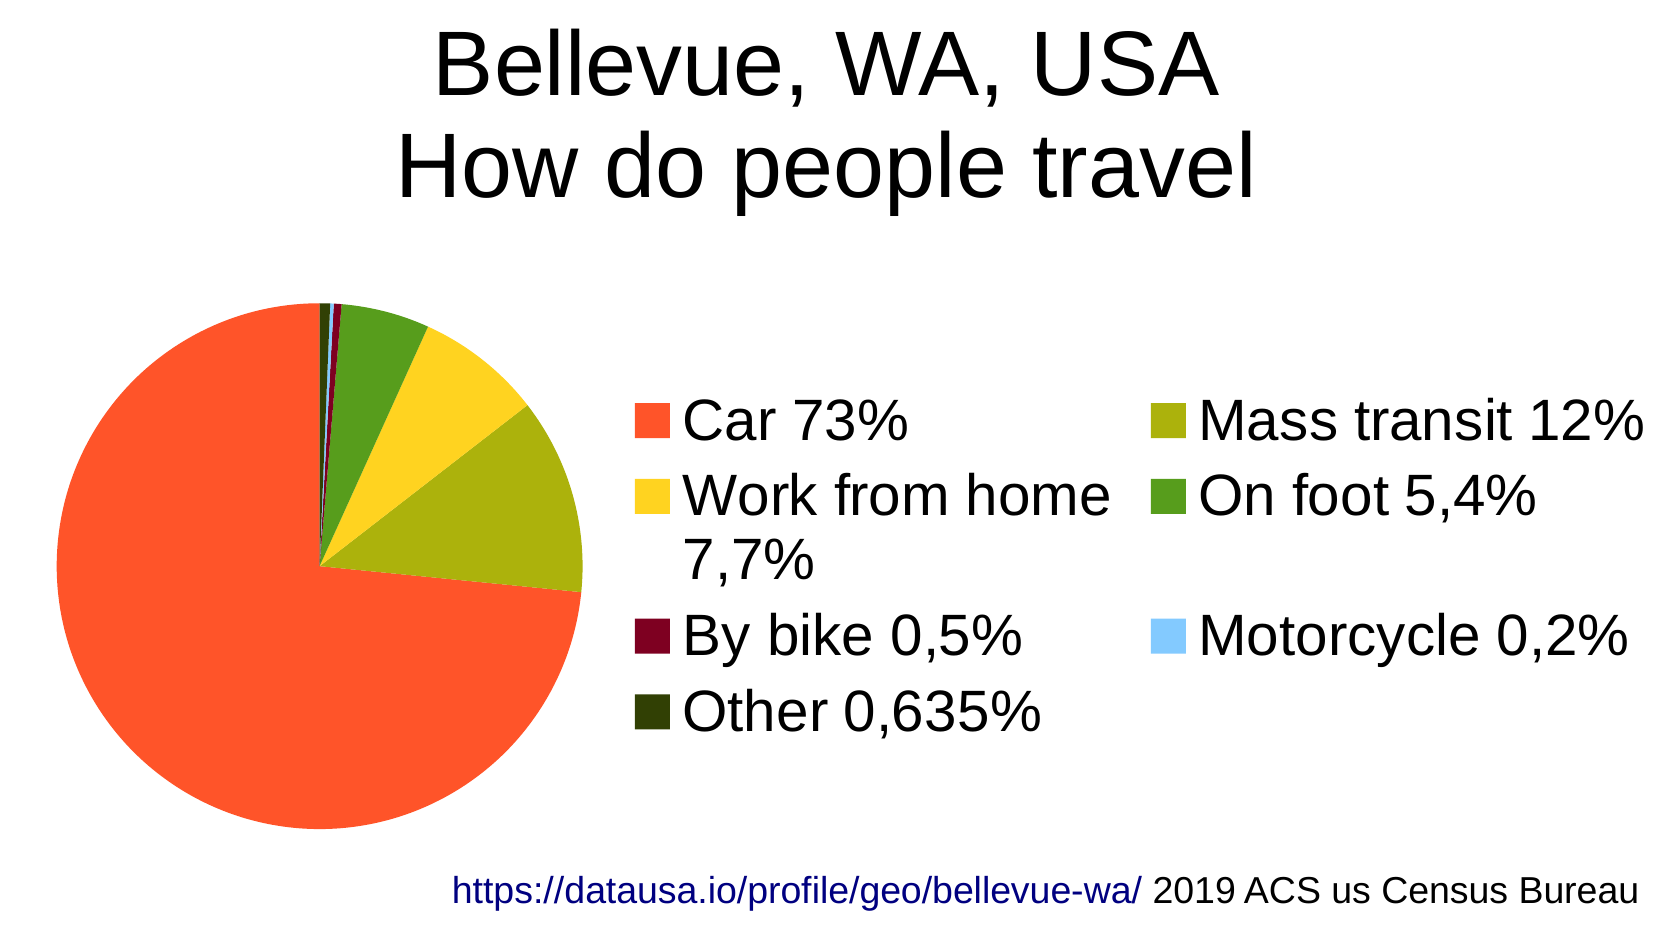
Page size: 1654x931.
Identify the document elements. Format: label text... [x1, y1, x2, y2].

text_box https://datausa.io/profile/geo/bellevue-wa/ 2019 ACS us Census Bureau [437, 862, 1654, 920]
chart [23, 200, 1654, 931]
title Bellevue, WA, USA How do people travel [82, 12, 1571, 200]
